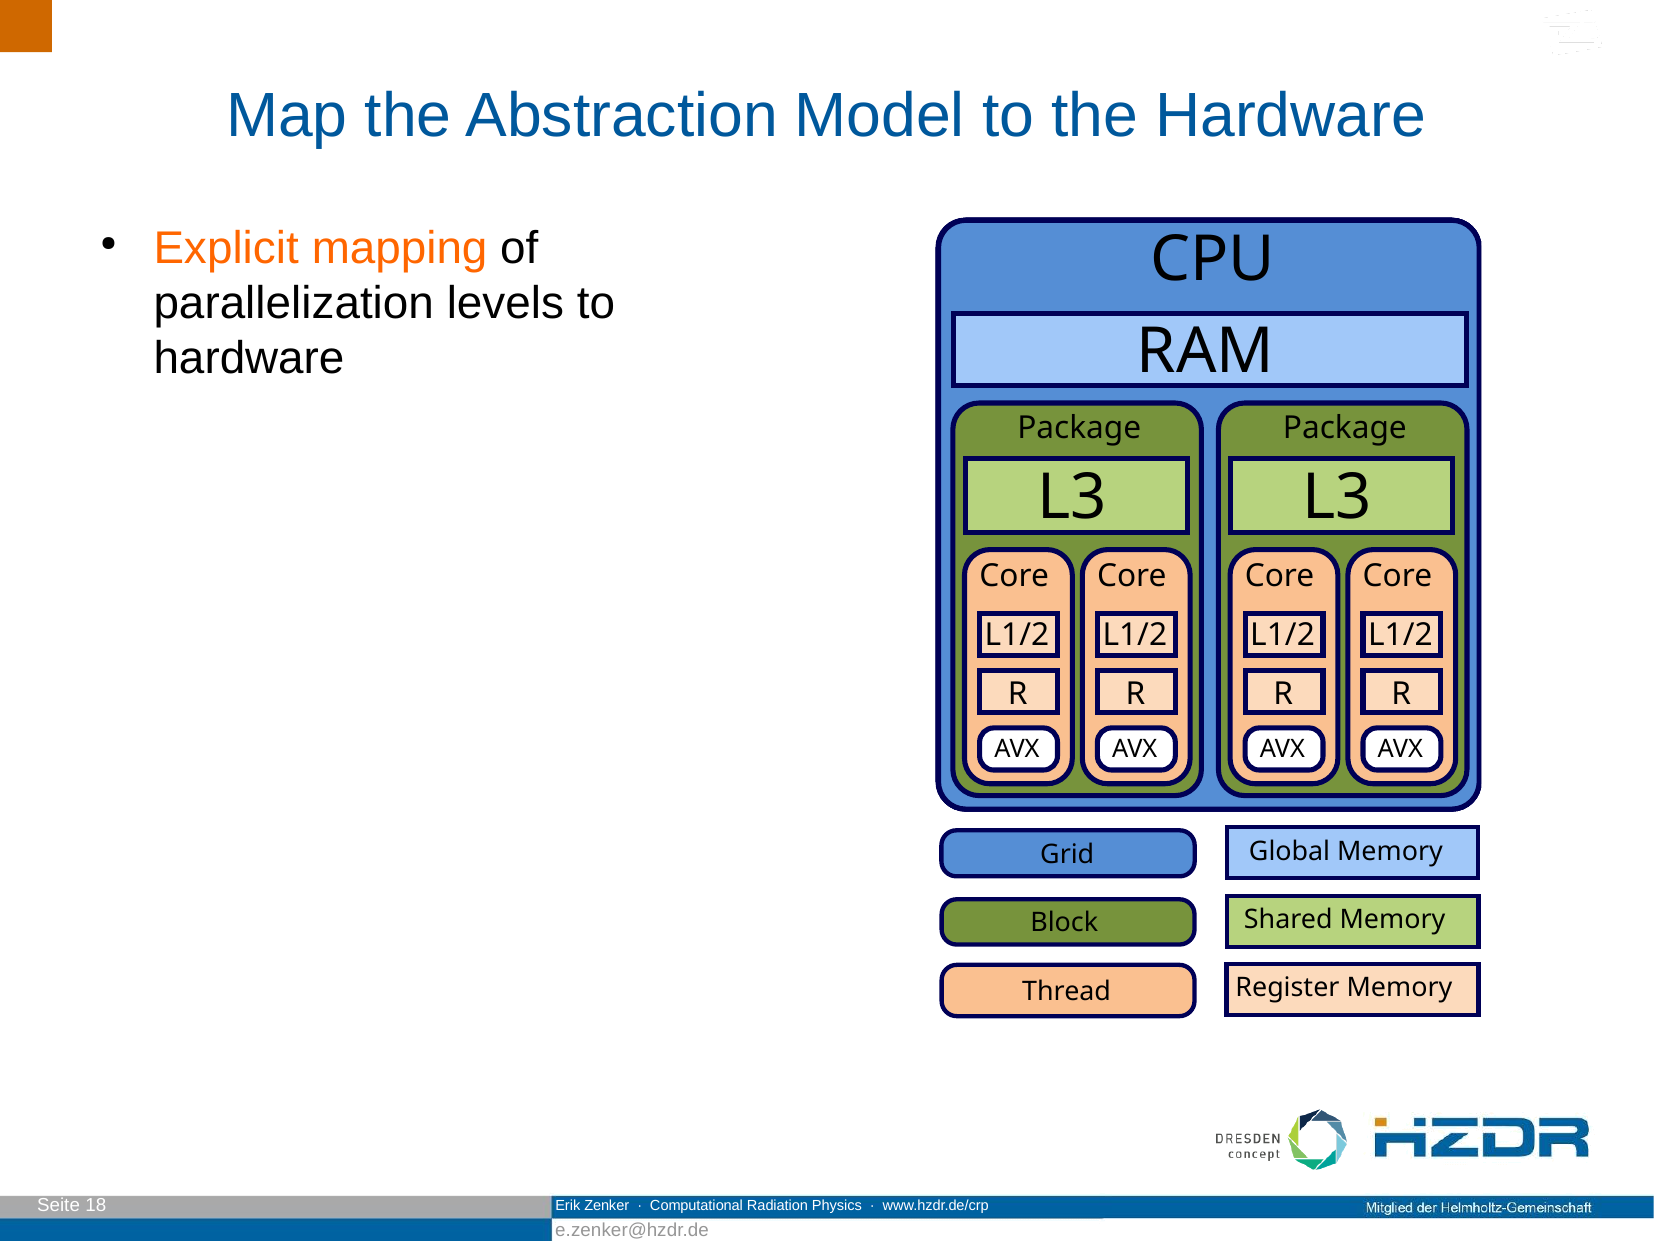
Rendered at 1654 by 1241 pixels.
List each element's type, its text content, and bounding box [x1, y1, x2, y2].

picture [0, 0, 1654, 1241]
list Explicit mapping of parallelization levels to hardware [82, 217, 809, 1087]
title Map the Abstraction Model to the Hardware [82, 37, 1571, 193]
